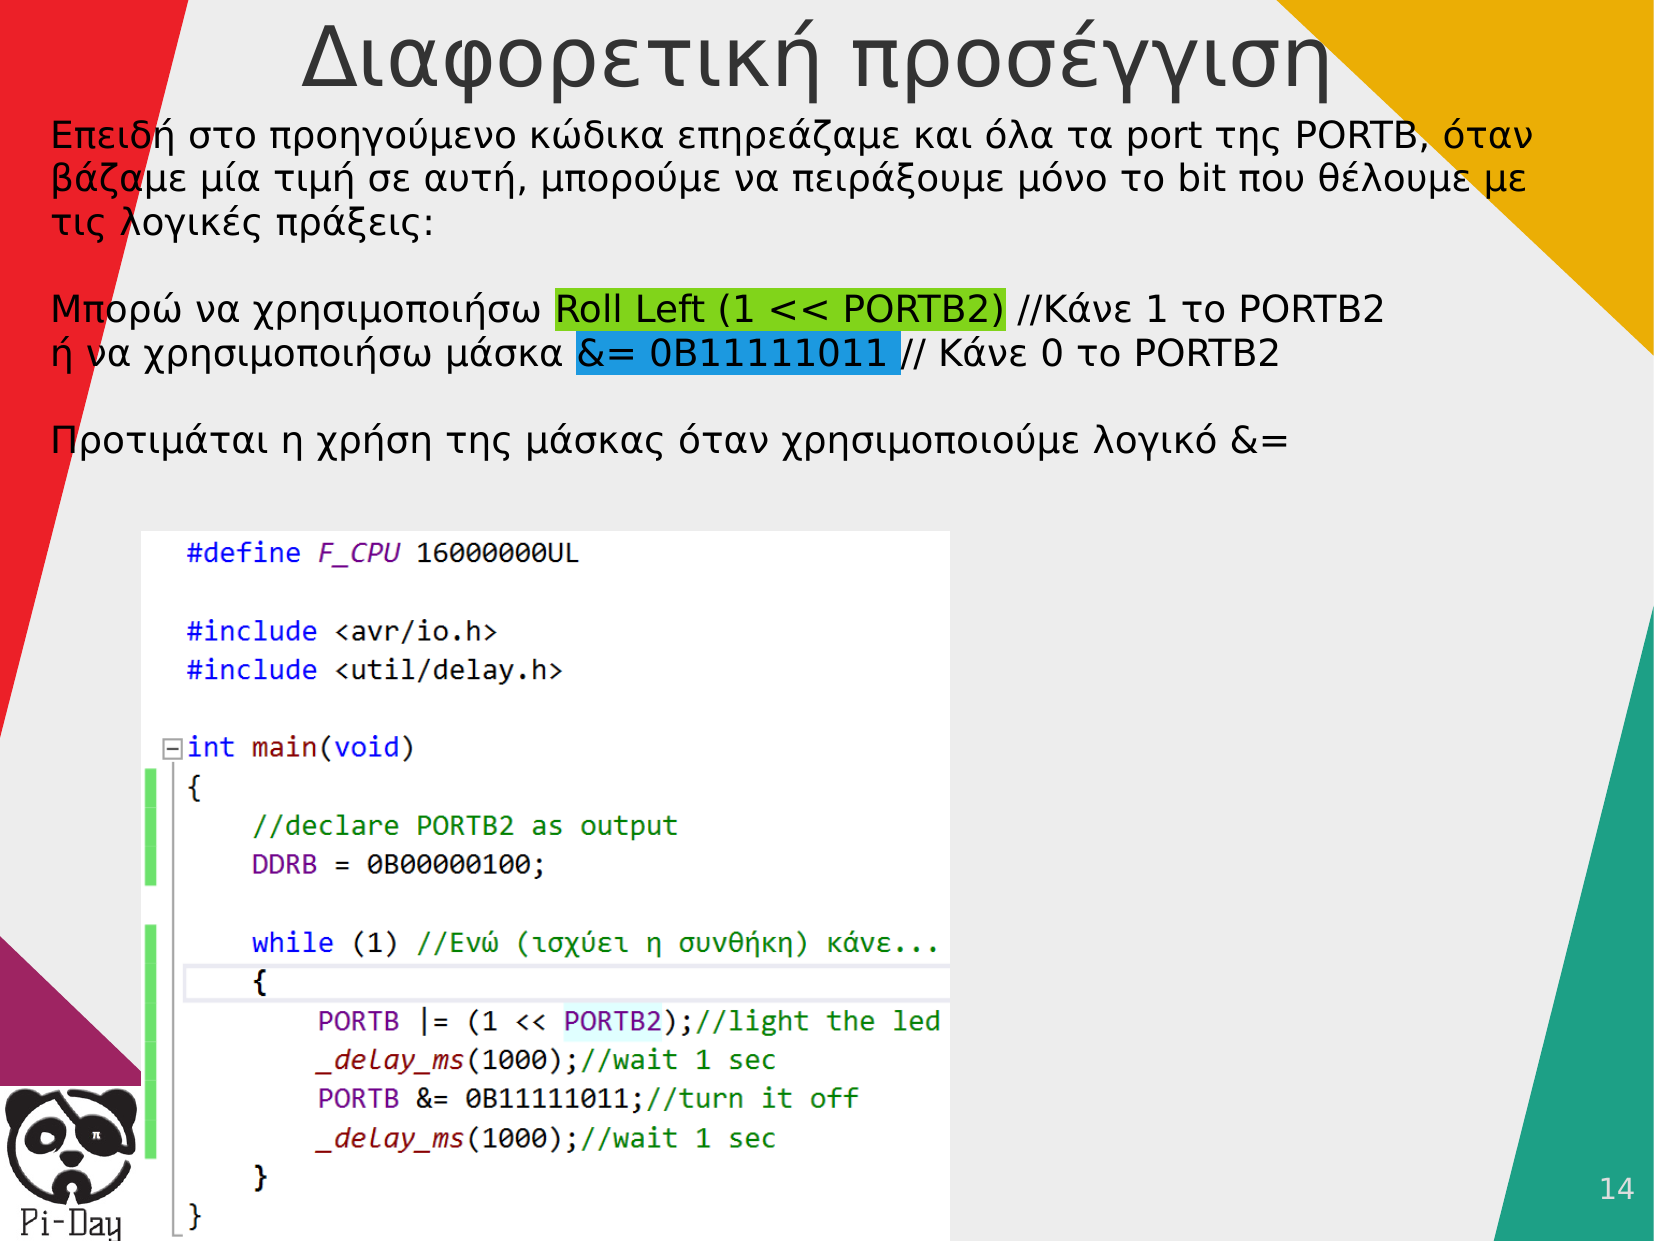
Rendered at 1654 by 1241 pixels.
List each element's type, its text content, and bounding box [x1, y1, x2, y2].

text_box Επειδή στο προηγούμενο κώδικα επηρεάζαμε και όλα τα port της PORTB, όταν βάζαμε μία τιμή σε αυτή, μπορούμε να πειράξουμε μόνο το bit που θέλουμε με τις λογικές πράξεις: Μπορώ να χρησιμοποιήσω Roll Left (1 << PORTB2) //Κάνε 1 το PORTB2 ή να χρησιμοποιήσω μάσκα &= 0B11111011 // Κάνε 0 το PORTB2 Προτιμάται η χρήση της μάσκας όταν χρησιμοποιούμε λογικό &= [35, 106, 1576, 497]
title Διαφορετική προσέγγιση [106, 9, 1531, 106]
picture [0, 531, 950, 1241]
